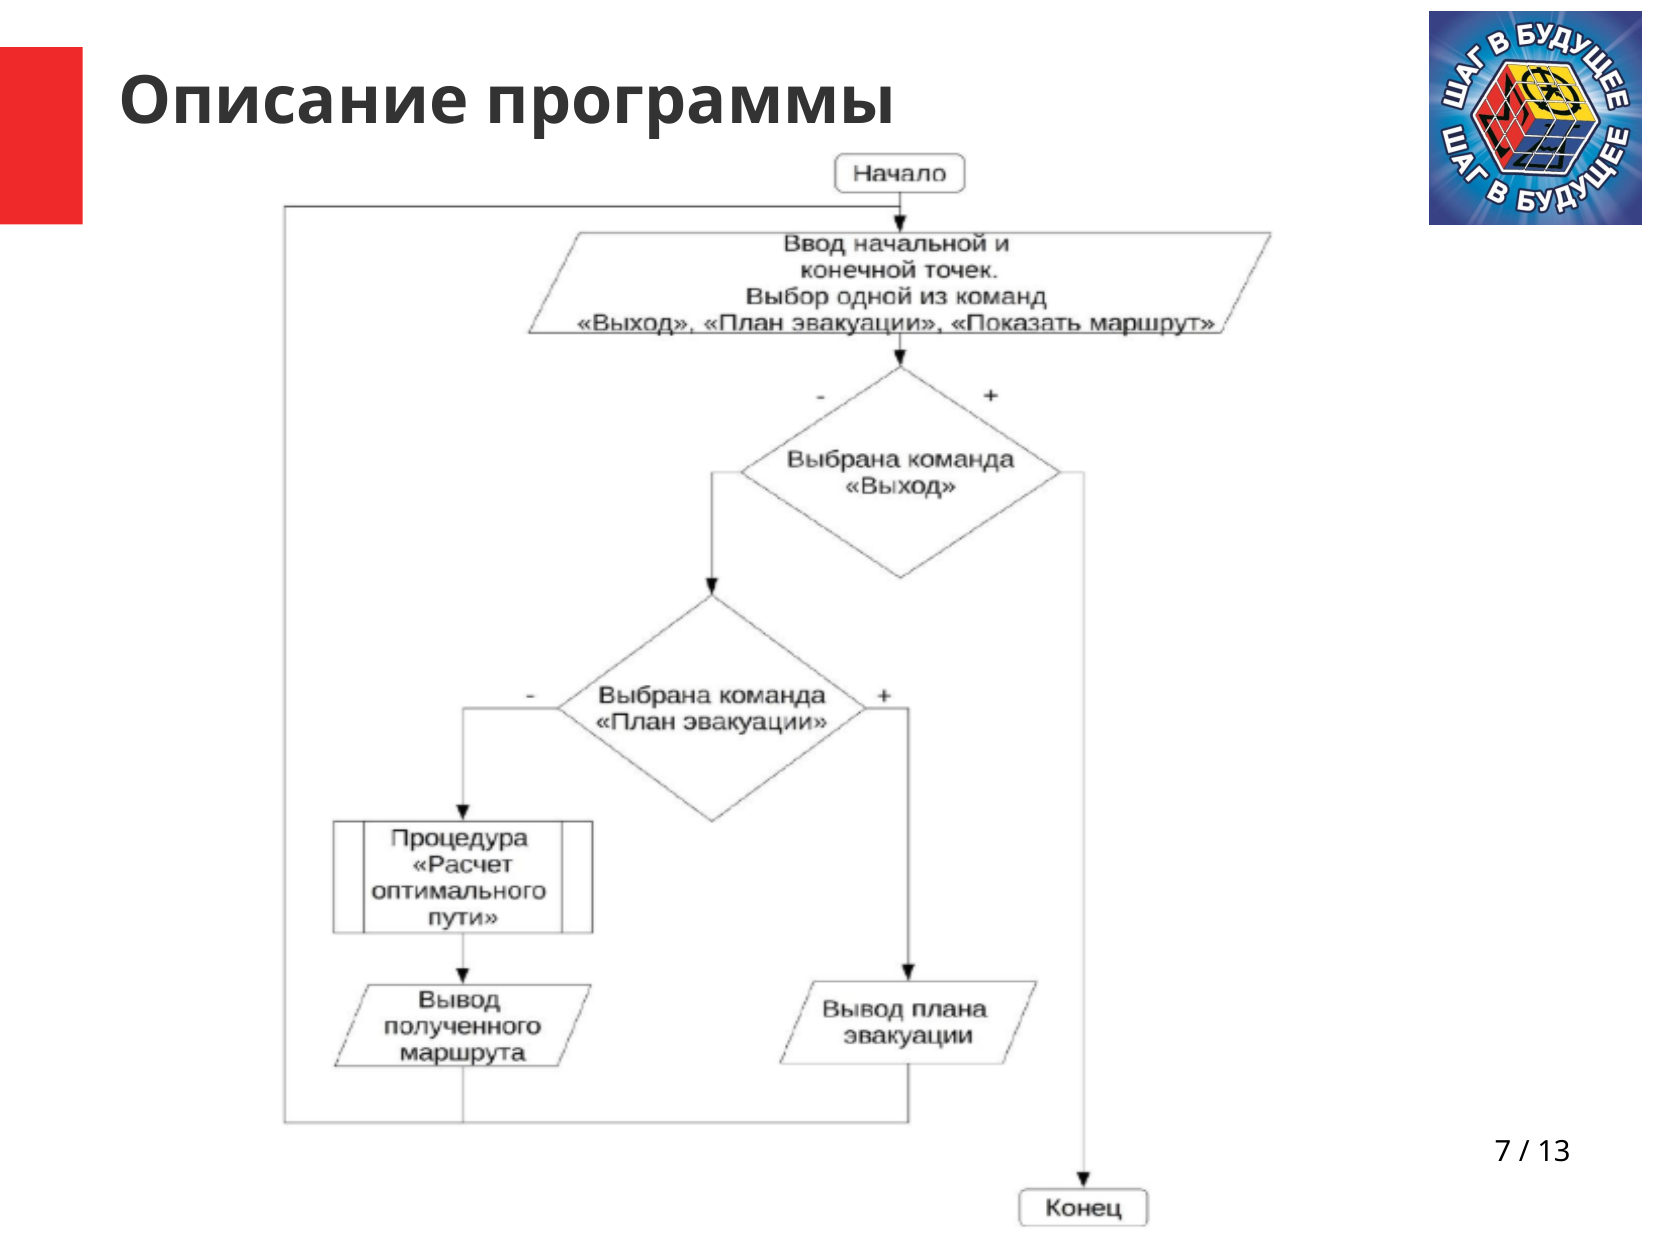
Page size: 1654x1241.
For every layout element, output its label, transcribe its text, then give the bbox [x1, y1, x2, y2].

picture [236, 141, 1312, 1241]
title Описание программы [118, 0, 1571, 201]
picture [1429, 11, 1642, 225]
